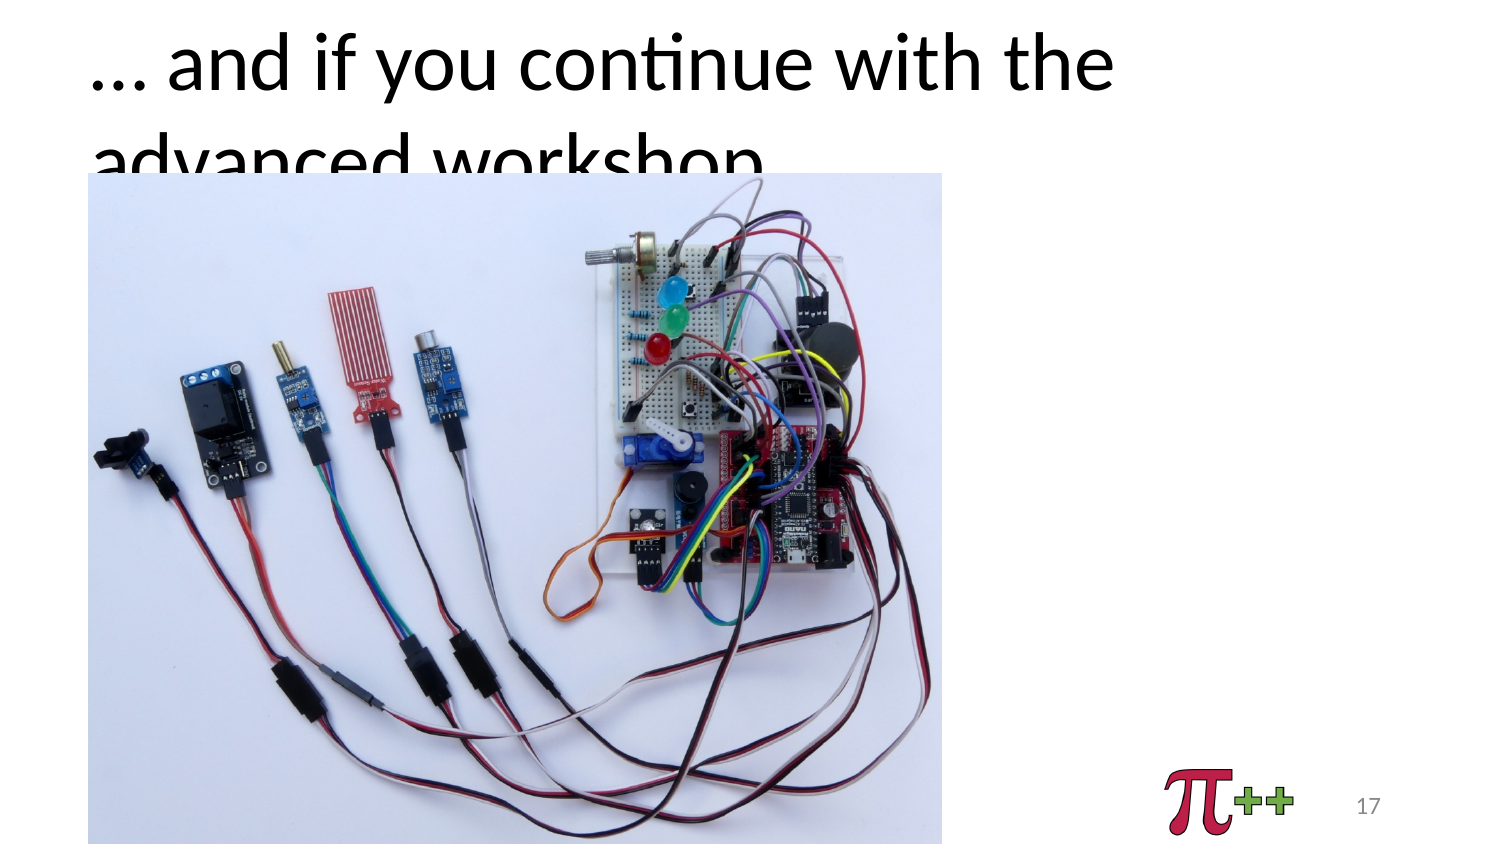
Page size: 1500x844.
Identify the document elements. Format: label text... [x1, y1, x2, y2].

title … and if you continue with the advanced workshop [75, 0, 1426, 175]
picture [88, 173, 942, 844]
text_box 17 [1340, 782, 1426, 827]
